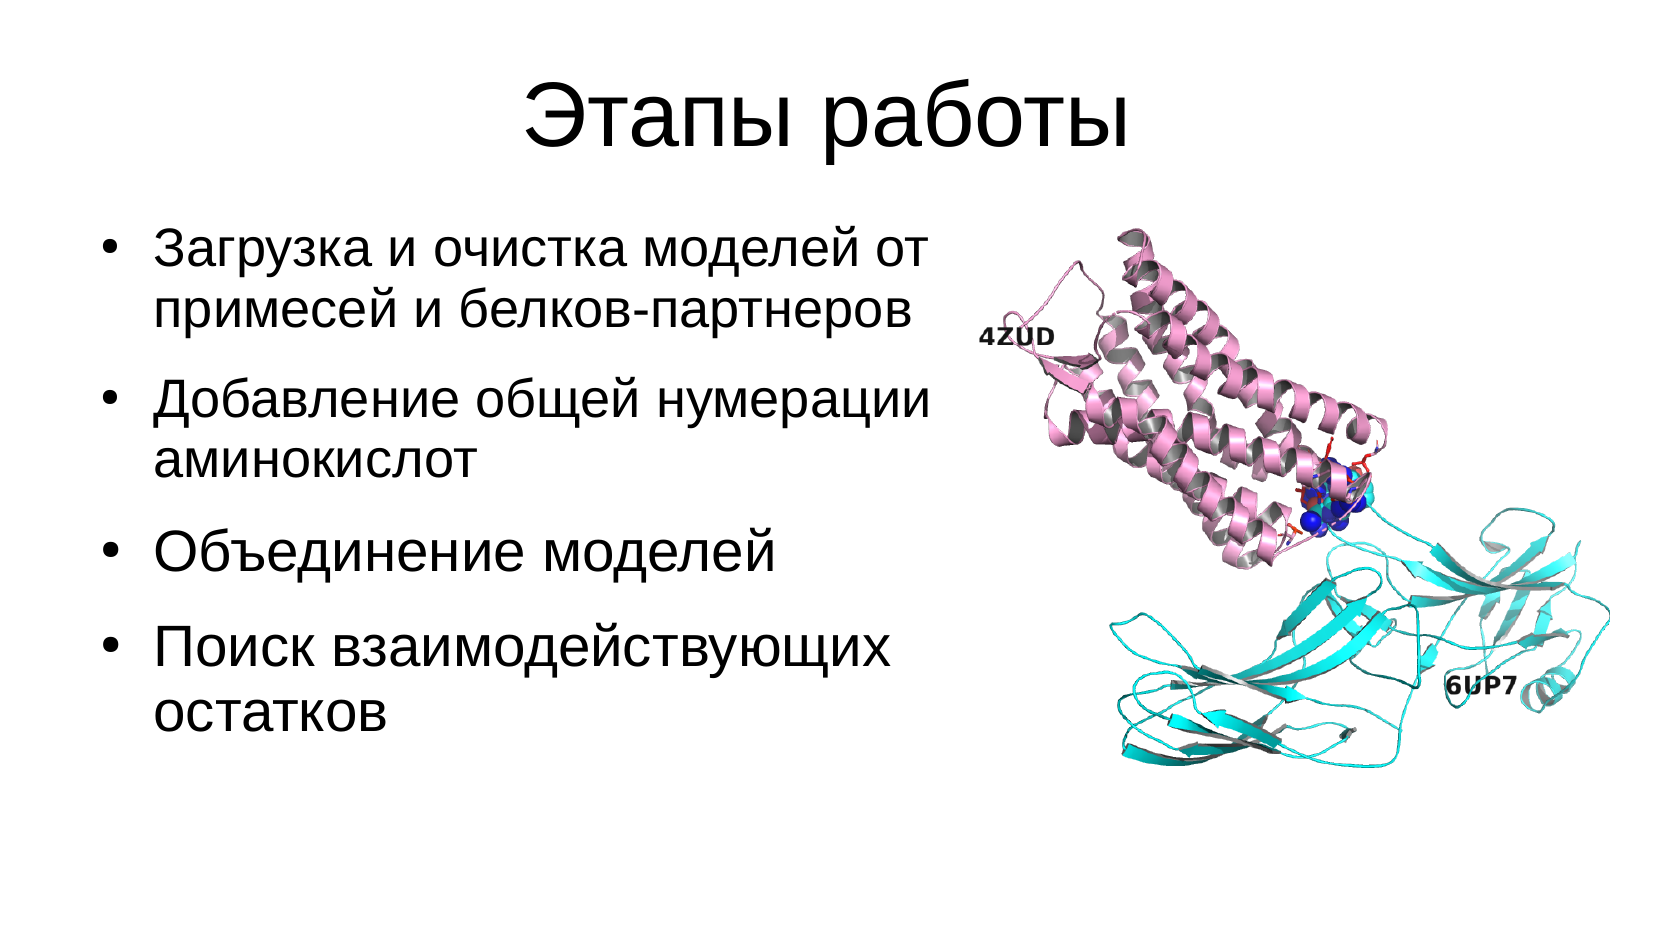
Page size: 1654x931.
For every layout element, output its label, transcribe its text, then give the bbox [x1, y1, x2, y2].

list Загрузка и очистка моделей от примесей и белков-партнеров Добавление общей нумерации аминокислот Объединение моделей Поиск взаимодействующих остатков [82, 217, 944, 758]
title Этапы работы [82, 37, 1571, 193]
picture [944, 192, 1610, 857]
